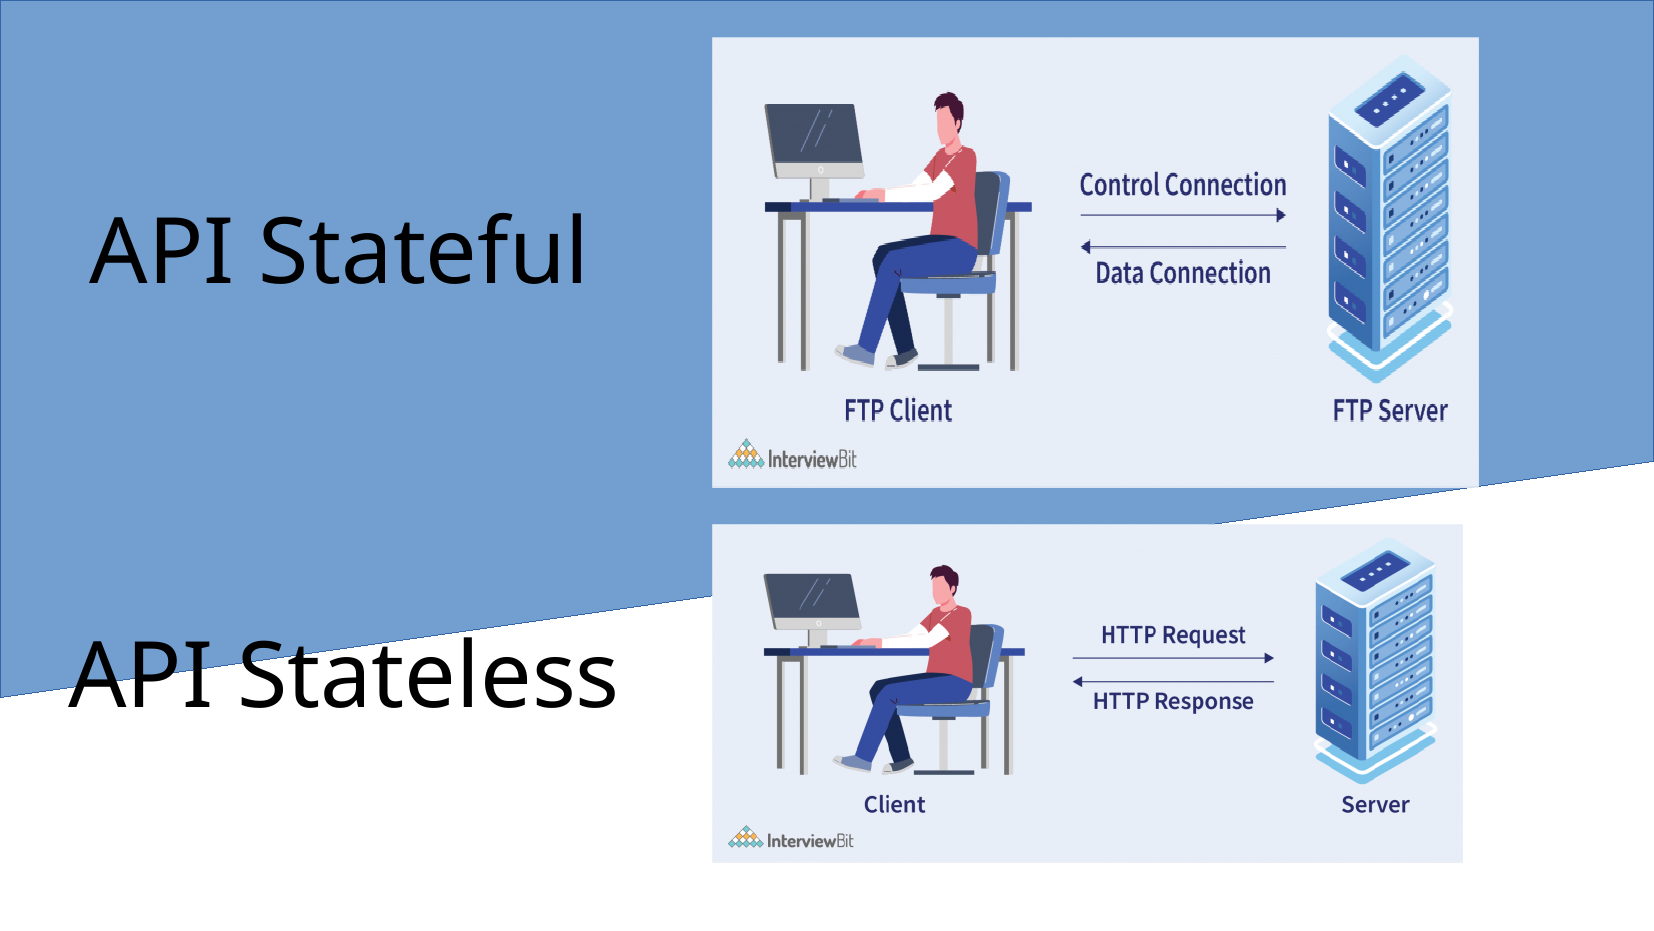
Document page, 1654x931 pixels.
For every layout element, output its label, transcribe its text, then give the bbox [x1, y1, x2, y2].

picture [712, 37, 1479, 488]
title API Stateless [37, 593, 676, 751]
text_box API Stateful [74, 178, 638, 301]
picture [712, 524, 1463, 863]
